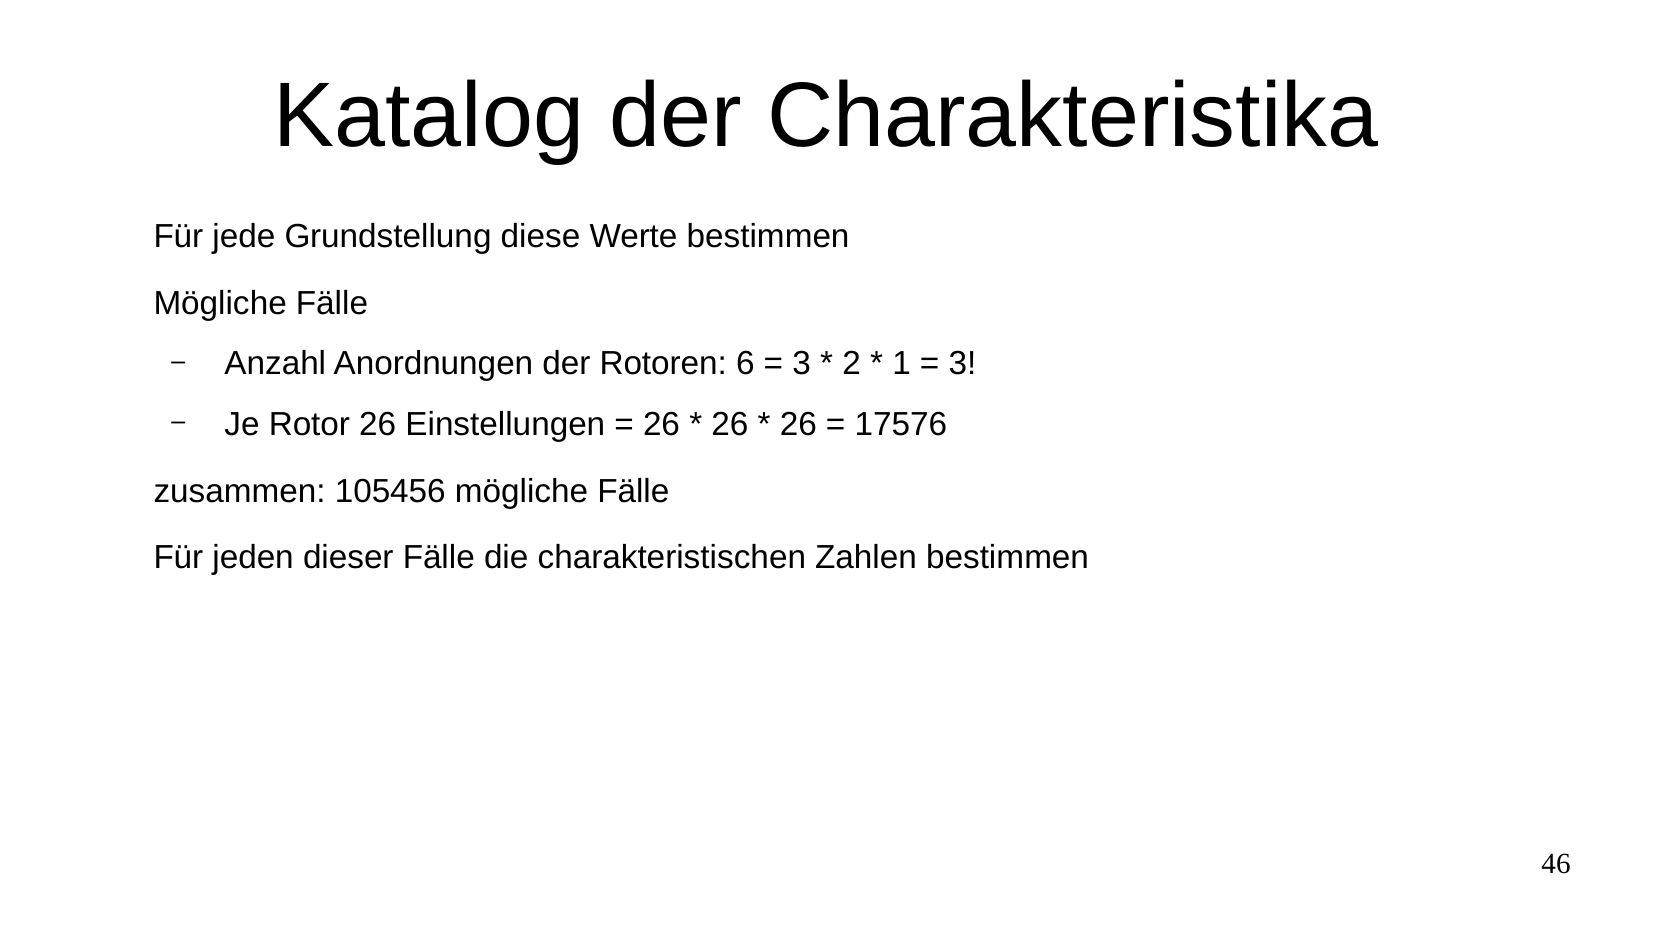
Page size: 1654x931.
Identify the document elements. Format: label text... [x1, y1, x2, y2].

title Katalog der Charakteristika [82, 37, 1571, 193]
list Für jede Grundstellung diese Werte bestimmen Mögliche Fälle Anzahl Anordnungen der Rotoren: 6 = 3 * 2 * 1 = 3! Je Rotor 26 Einstellungen = 26 * 26 * 26 = 17576 zusammen: 105456 mögliche Fälle Für jeden dieser Fälle die charakteristischen Zahlen bestimmen [82, 217, 1571, 886]
